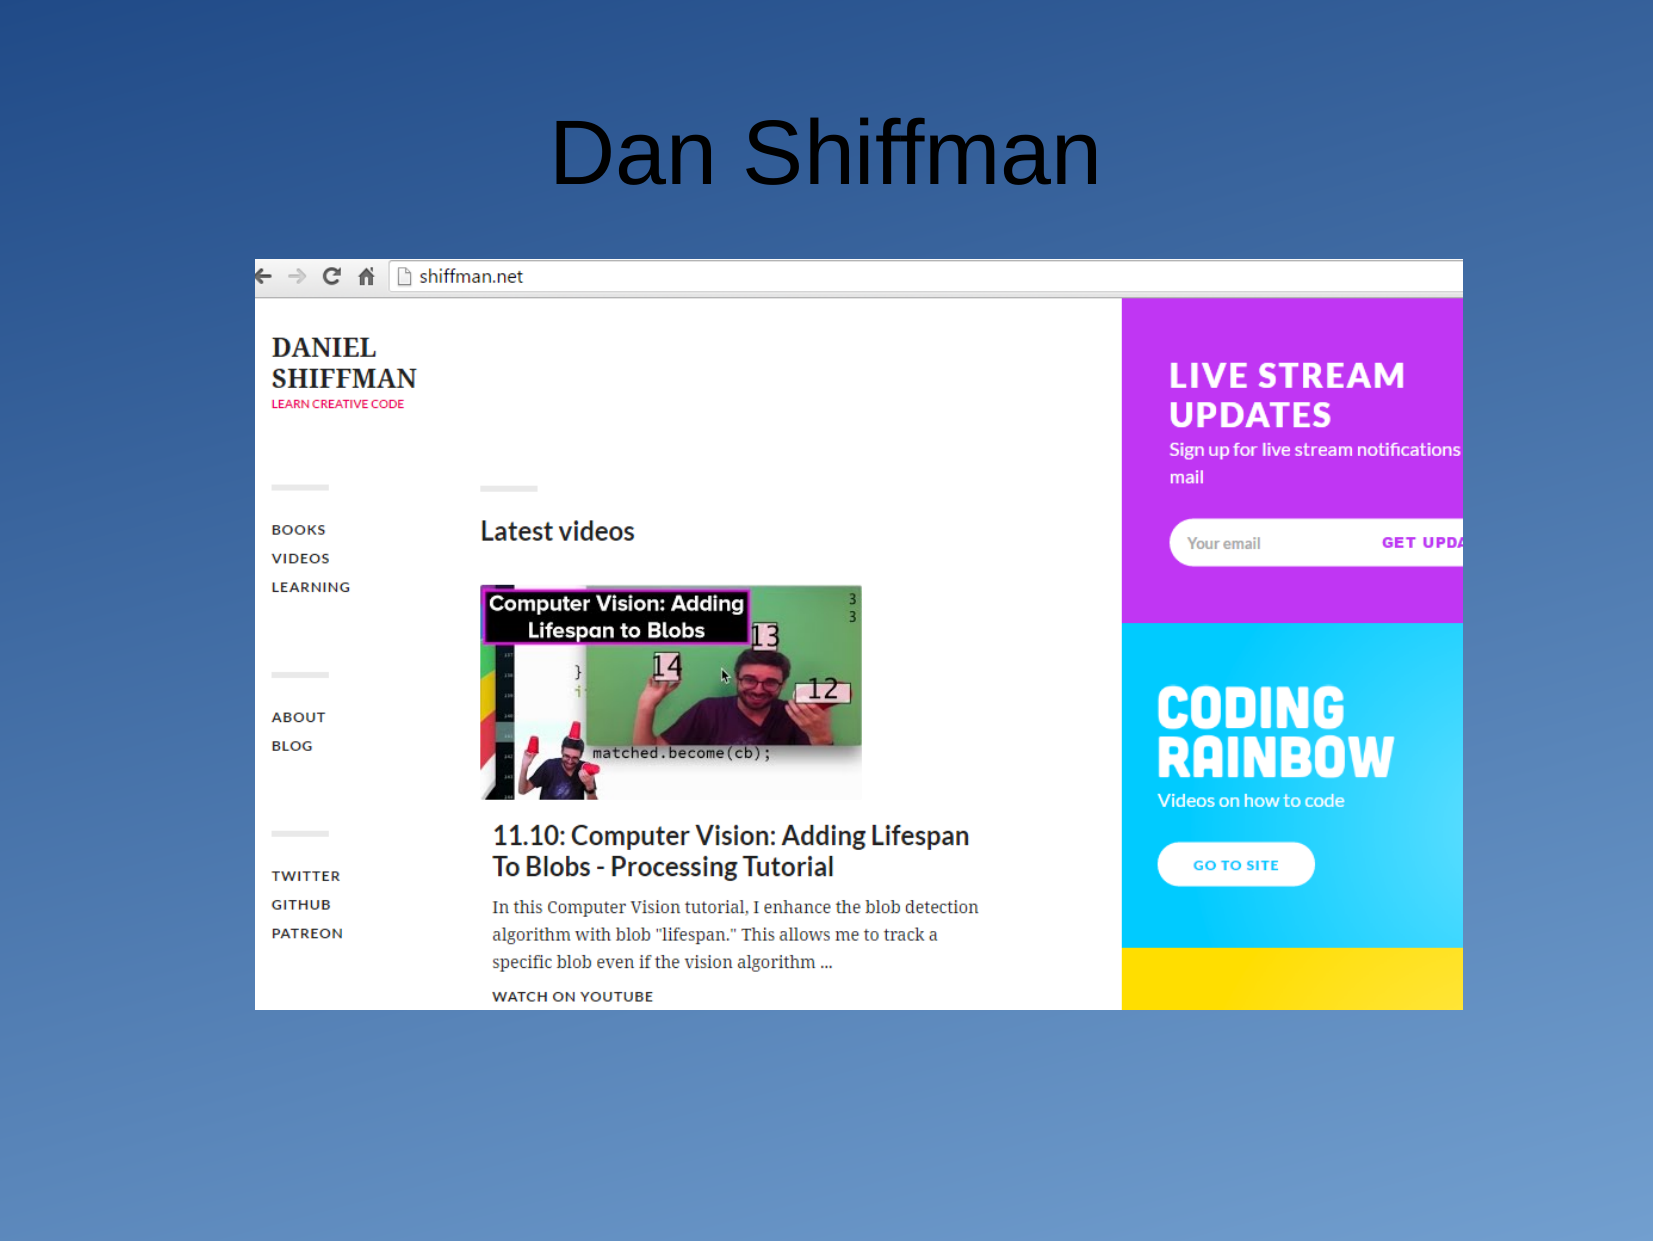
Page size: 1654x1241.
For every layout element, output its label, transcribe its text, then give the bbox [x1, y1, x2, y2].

title Dan Shiffman [82, 49, 1571, 257]
picture [255, 259, 1463, 1010]
